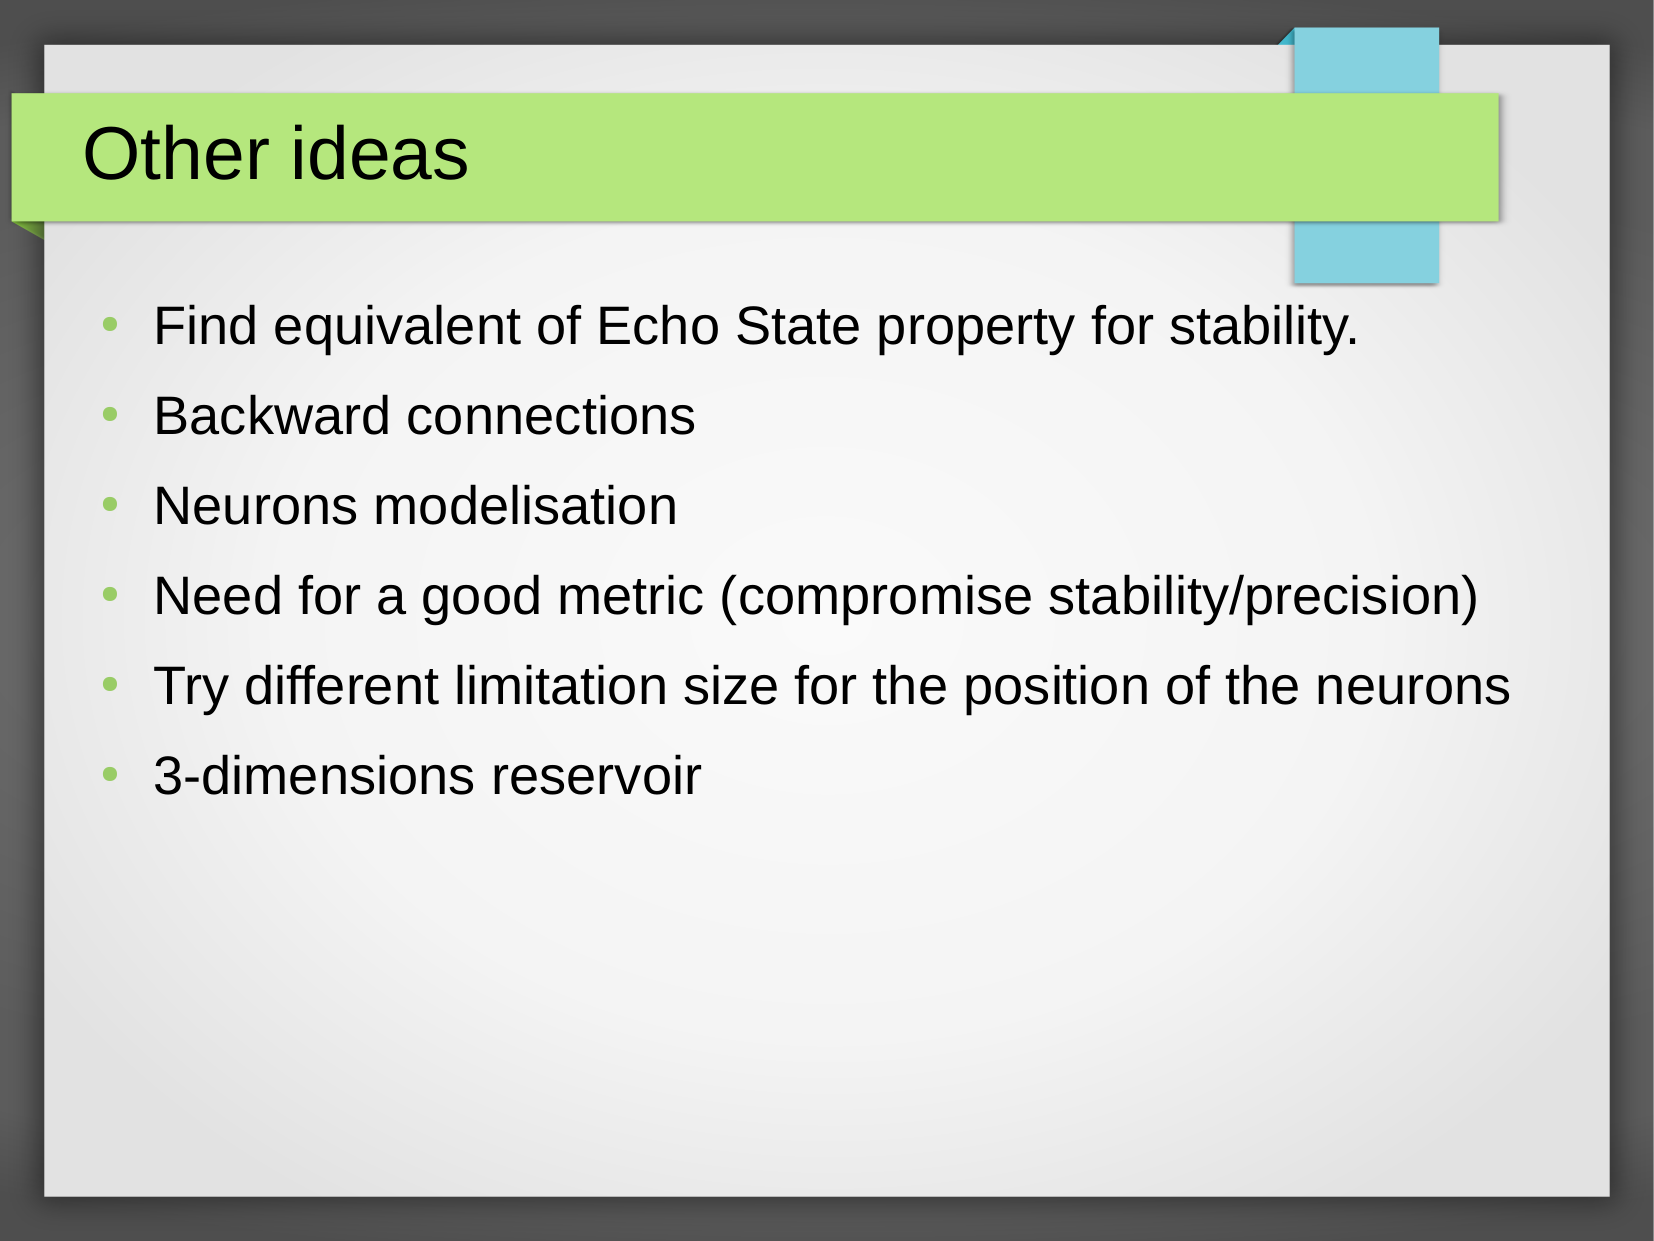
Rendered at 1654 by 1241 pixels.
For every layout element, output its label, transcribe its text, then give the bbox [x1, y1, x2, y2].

list Find equivalent of Echo State property for stability. Backward connections Neurons modelisation Need for a good metric (compromise stability/precision) Try different limitation size for the position of the neurons 3-dimensions reservoir [82, 295, 1571, 1015]
picture [0, 0, 1654, 1241]
title Other ideas [82, 94, 1264, 213]
